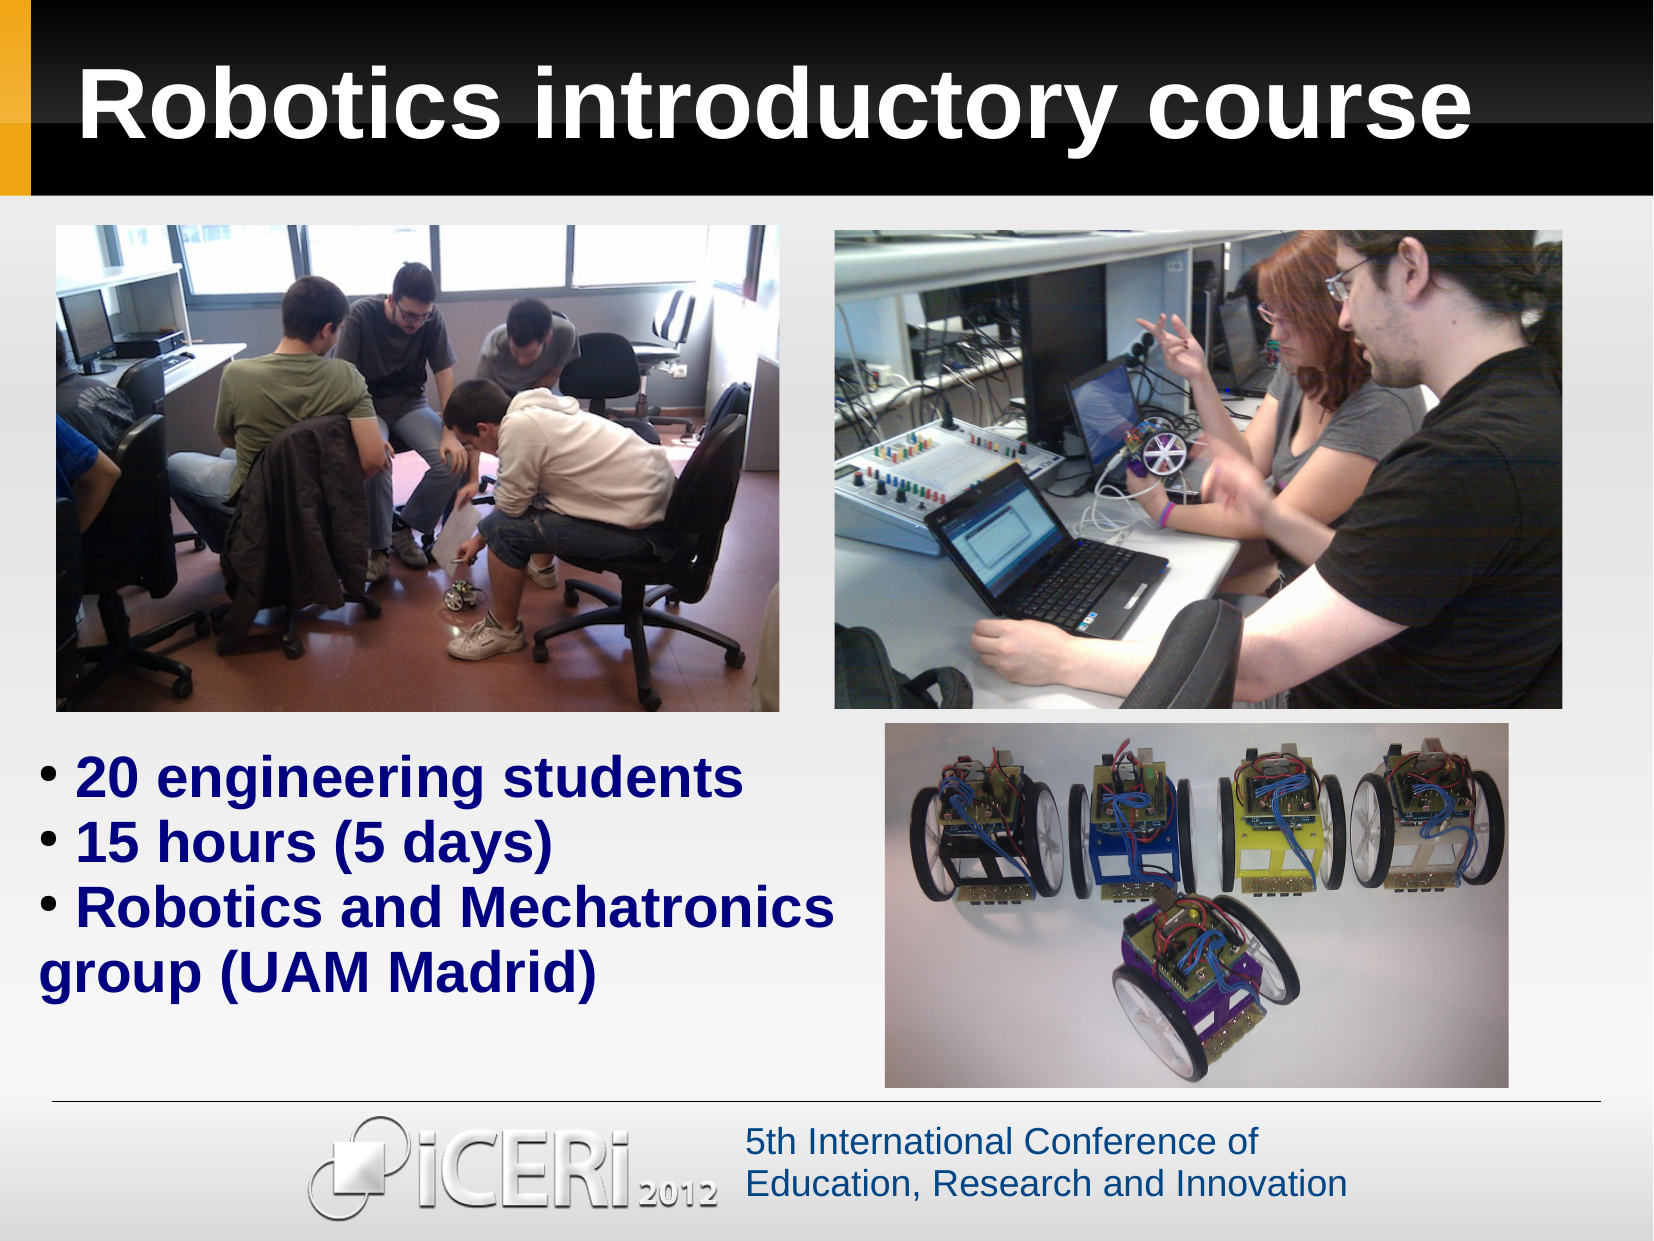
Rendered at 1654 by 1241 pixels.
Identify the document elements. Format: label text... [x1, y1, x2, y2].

picture [0, 0, 1654, 1241]
text_box 5th International Conference of Education, Research and Innovation [730, 1109, 1653, 1241]
title Robotics introductory course [76, 0, 1565, 208]
text_box 20 engineering students 15 hours (5 days) Robotics and Mechatronics group (UAM Madrid) [23, 730, 884, 1086]
